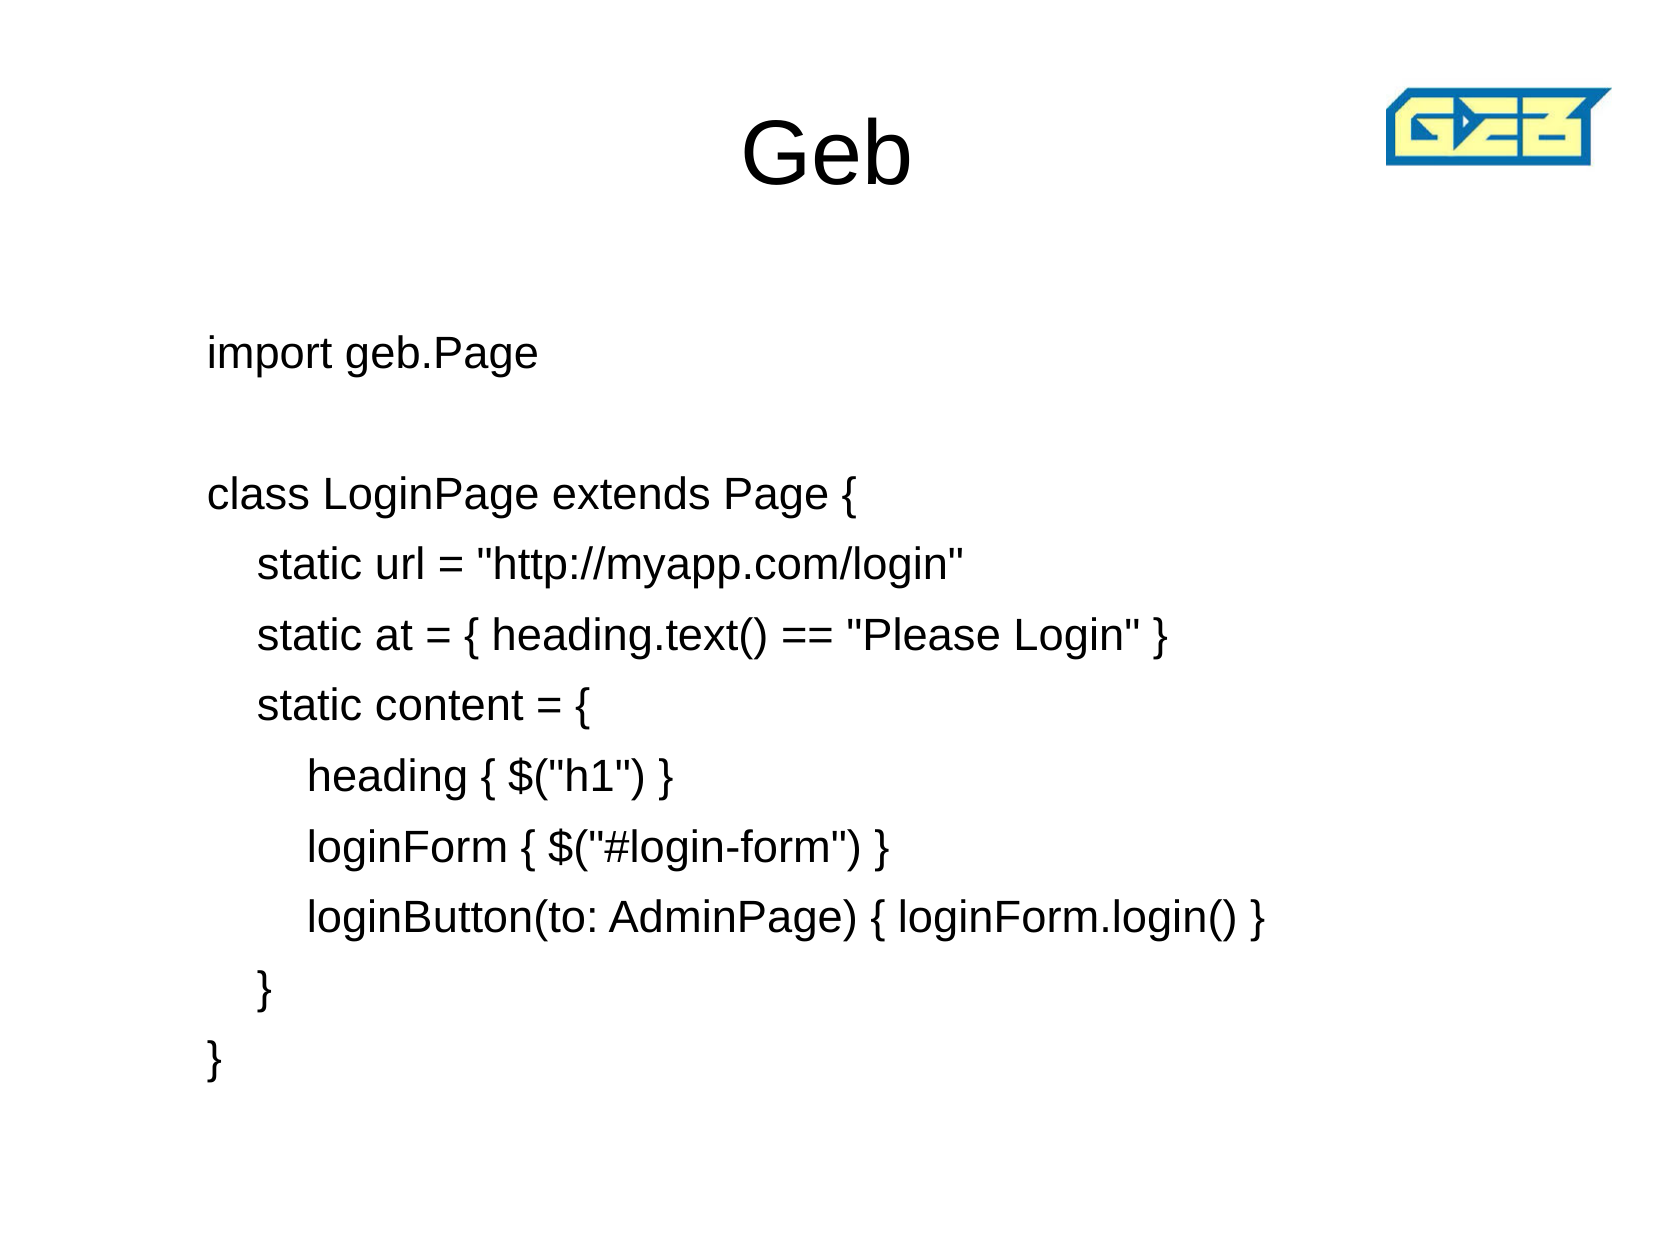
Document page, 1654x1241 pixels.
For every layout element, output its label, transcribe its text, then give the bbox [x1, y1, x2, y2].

title Geb [82, 49, 1571, 257]
picture [1386, 14, 1612, 240]
list import geb.Page class LoginPage extends Page { static url = "http://myapp.com/login" static at = { heading.text() == "Please Login" } static content = { heading { $("h1") } loginForm { $("#login-form") } loginButton(to: AdminPage) { loginForm.login() } } } [206, 256, 1381, 1096]
